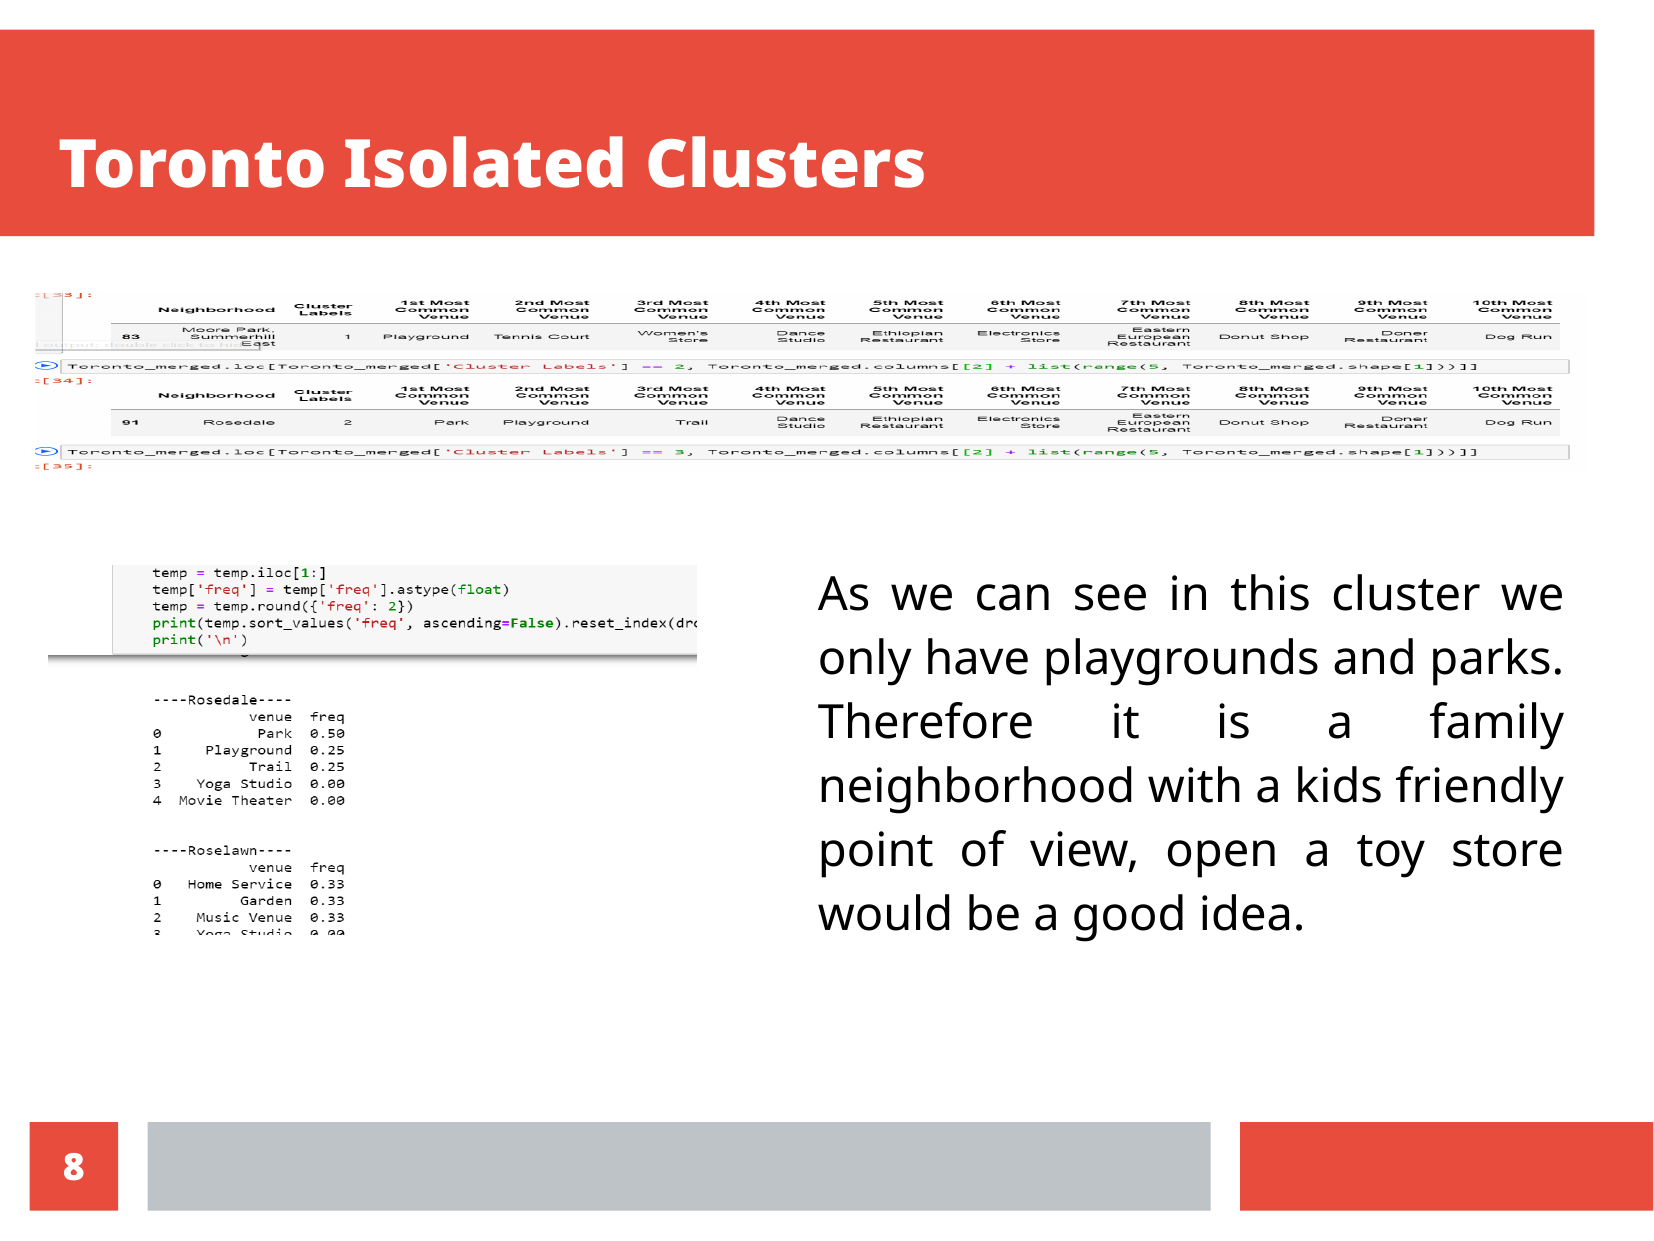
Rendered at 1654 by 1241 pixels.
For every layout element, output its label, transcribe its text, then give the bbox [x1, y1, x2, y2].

picture [48, 565, 697, 935]
picture [35, 293, 1588, 471]
title Toronto Isolated Clusters [59, 59, 1595, 207]
list As we can see in this cluster we only have playgrounds and parks. Therefore it is a family neighborhood with a kids friendly point of view, open a toy store would be a good idea. [817, 560, 1565, 948]
